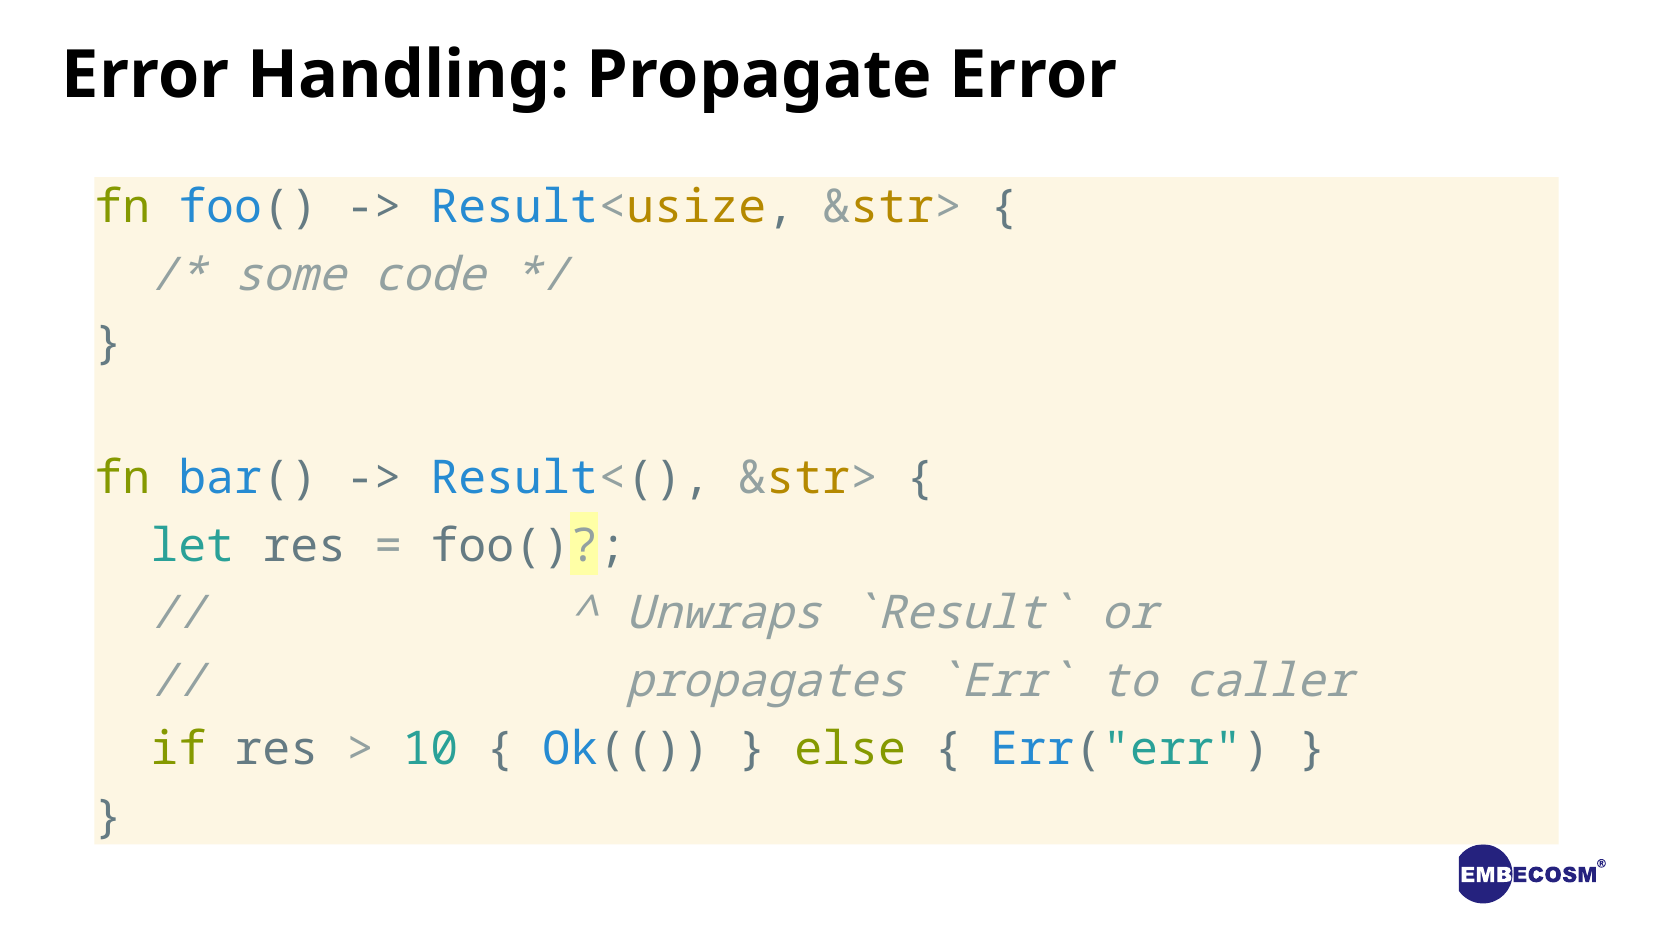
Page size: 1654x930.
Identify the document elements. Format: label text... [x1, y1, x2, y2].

title Error Handling: Propagate Error [47, 26, 1606, 178]
list fn foo() -> Result<usize, &str> { /* some code */ } fn bar() -> Result<(), &str> { let res = foo()?; // ^ Unwraps `Result` or // propagates `Err` to caller if res > 10 { Ok(()) } else { Err("err") } } [94, 177, 1559, 845]
